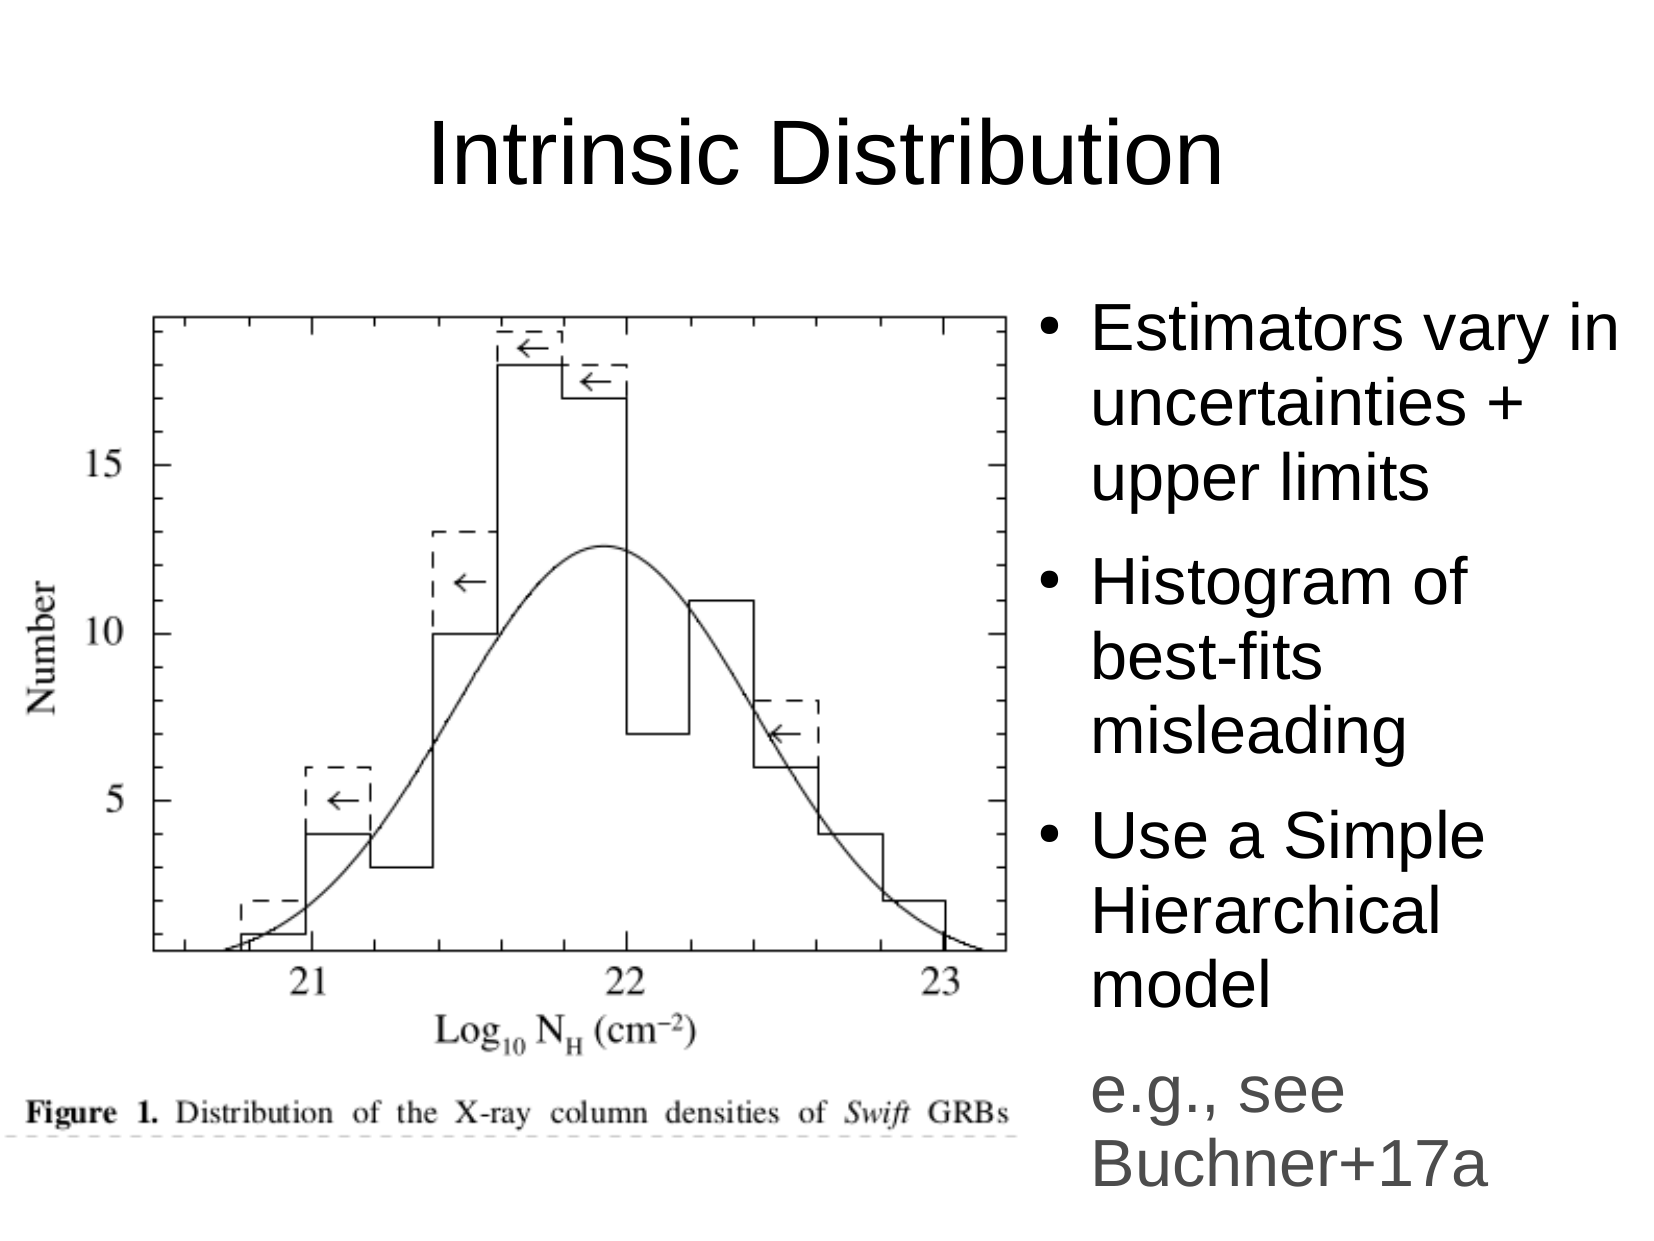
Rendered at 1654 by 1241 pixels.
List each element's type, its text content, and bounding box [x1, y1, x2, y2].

picture [1, 302, 1021, 1141]
list Estimators vary in uncertainties + upper limits Histogram of best-fits misleading Use a Simple Hierarchical model e.g., see Buchner+17a [1020, 290, 1636, 1202]
title Intrinsic Distribution [82, 49, 1571, 257]
